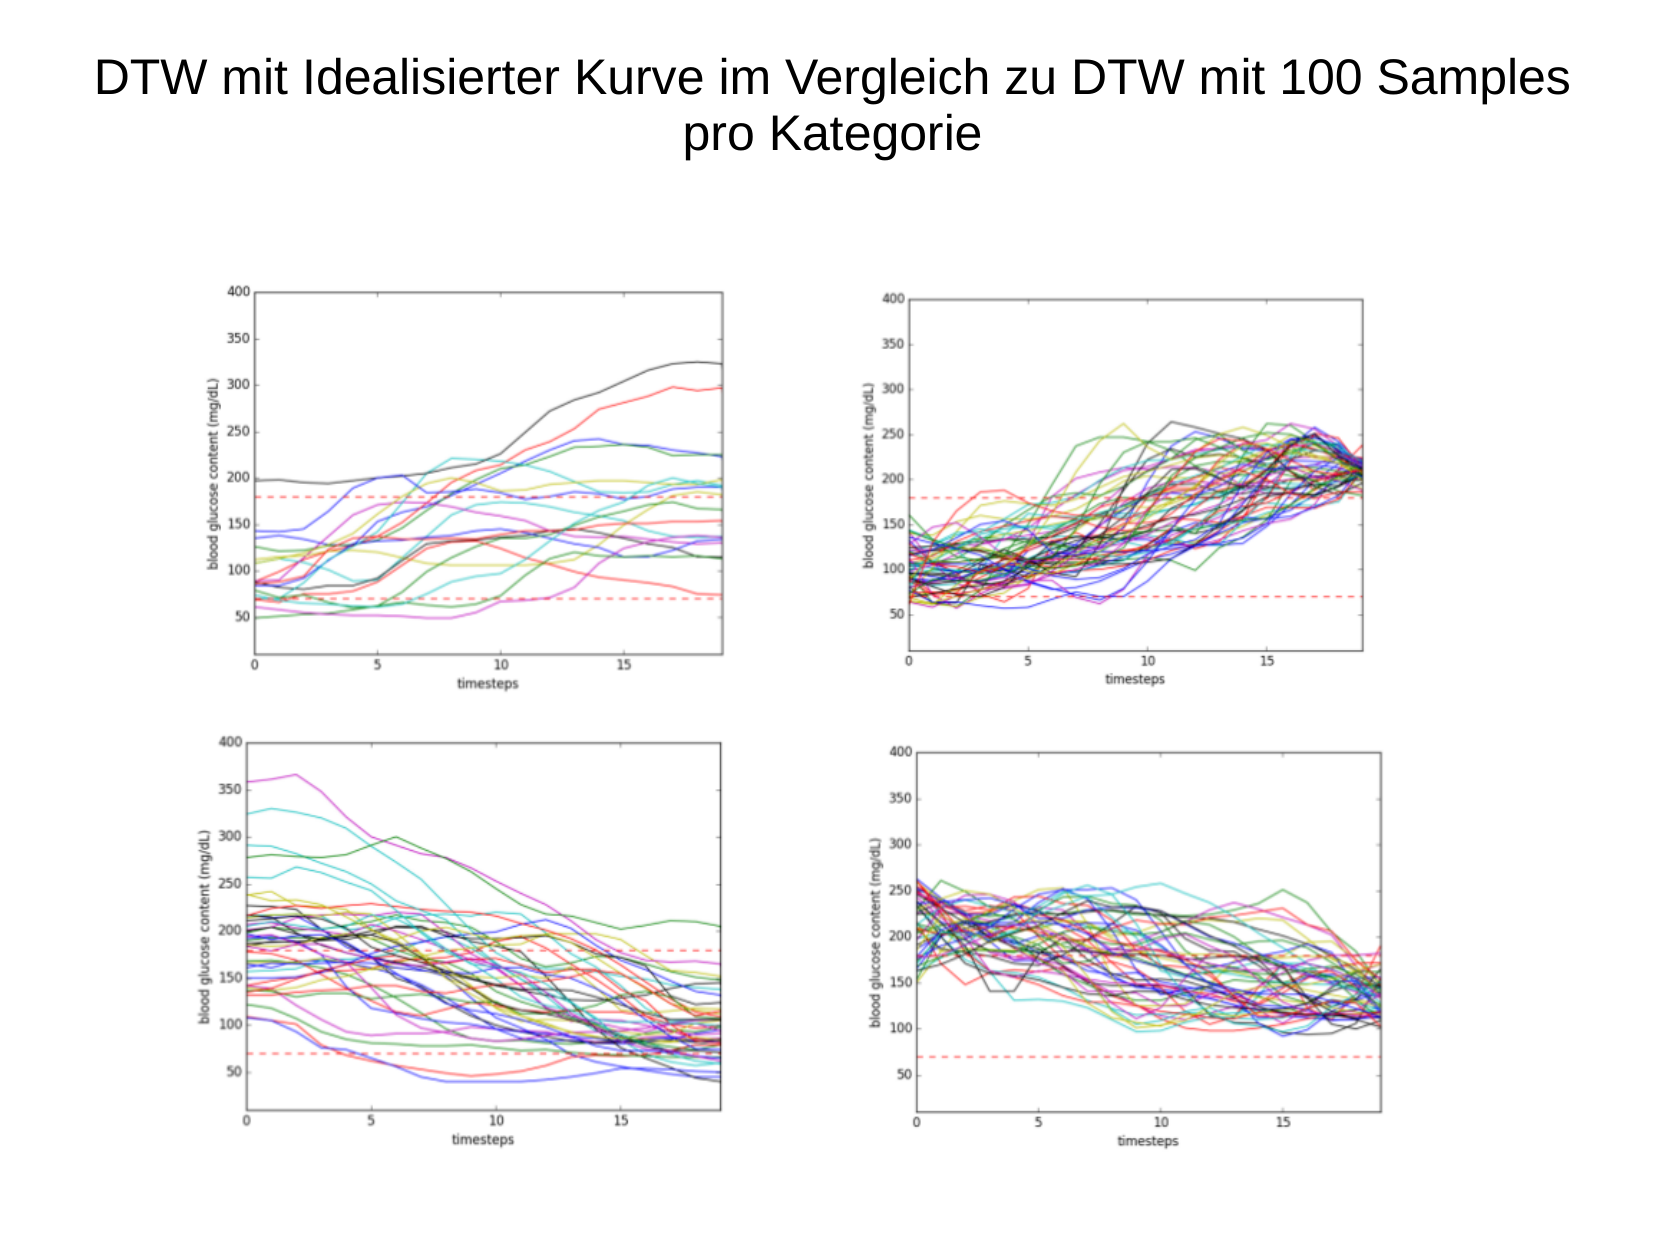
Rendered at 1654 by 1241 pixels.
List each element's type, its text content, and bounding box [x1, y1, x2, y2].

picture [165, 250, 1470, 1170]
title DTW mit Idealisierter Kurve im Vergleich zu DTW mit 100 Samples pro Kategorie [29, 33, 1601, 178]
